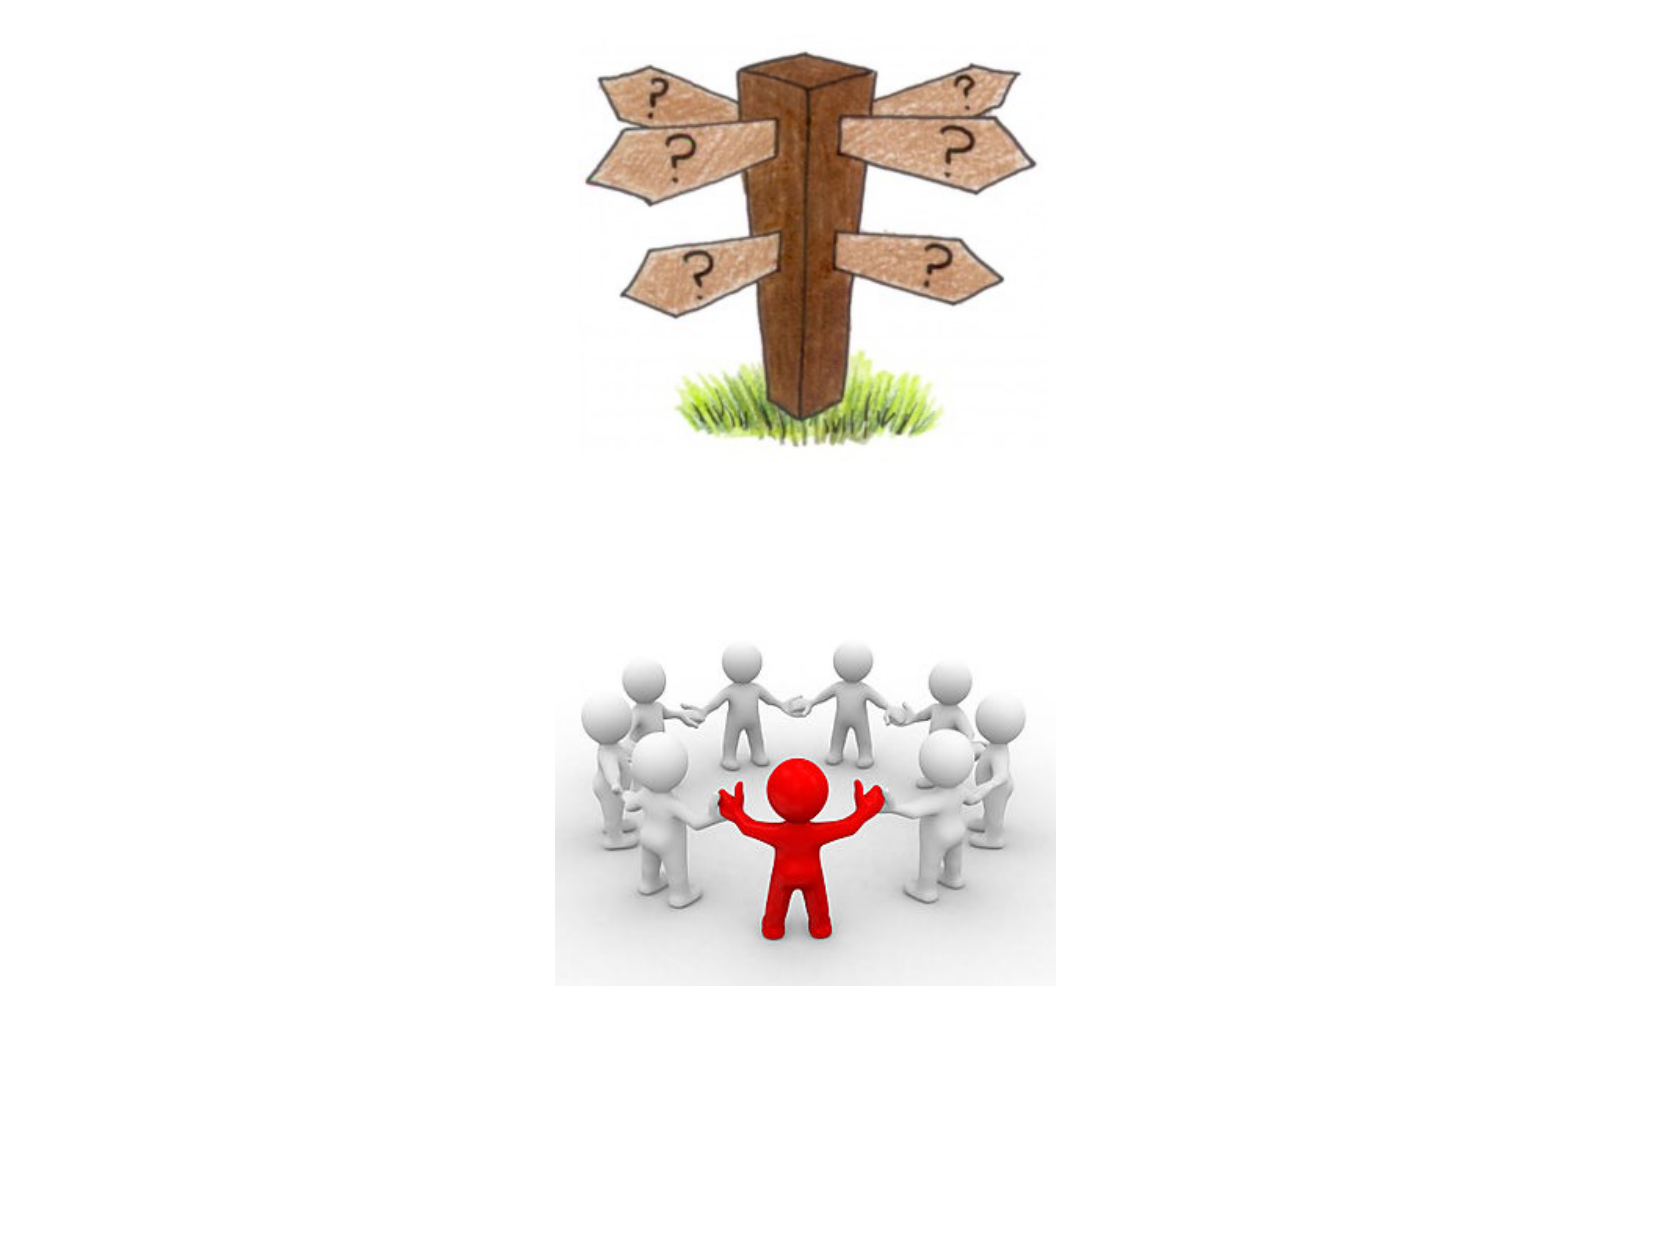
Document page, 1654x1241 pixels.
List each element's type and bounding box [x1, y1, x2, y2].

picture [578, 35, 1048, 461]
picture [555, 602, 1056, 986]
